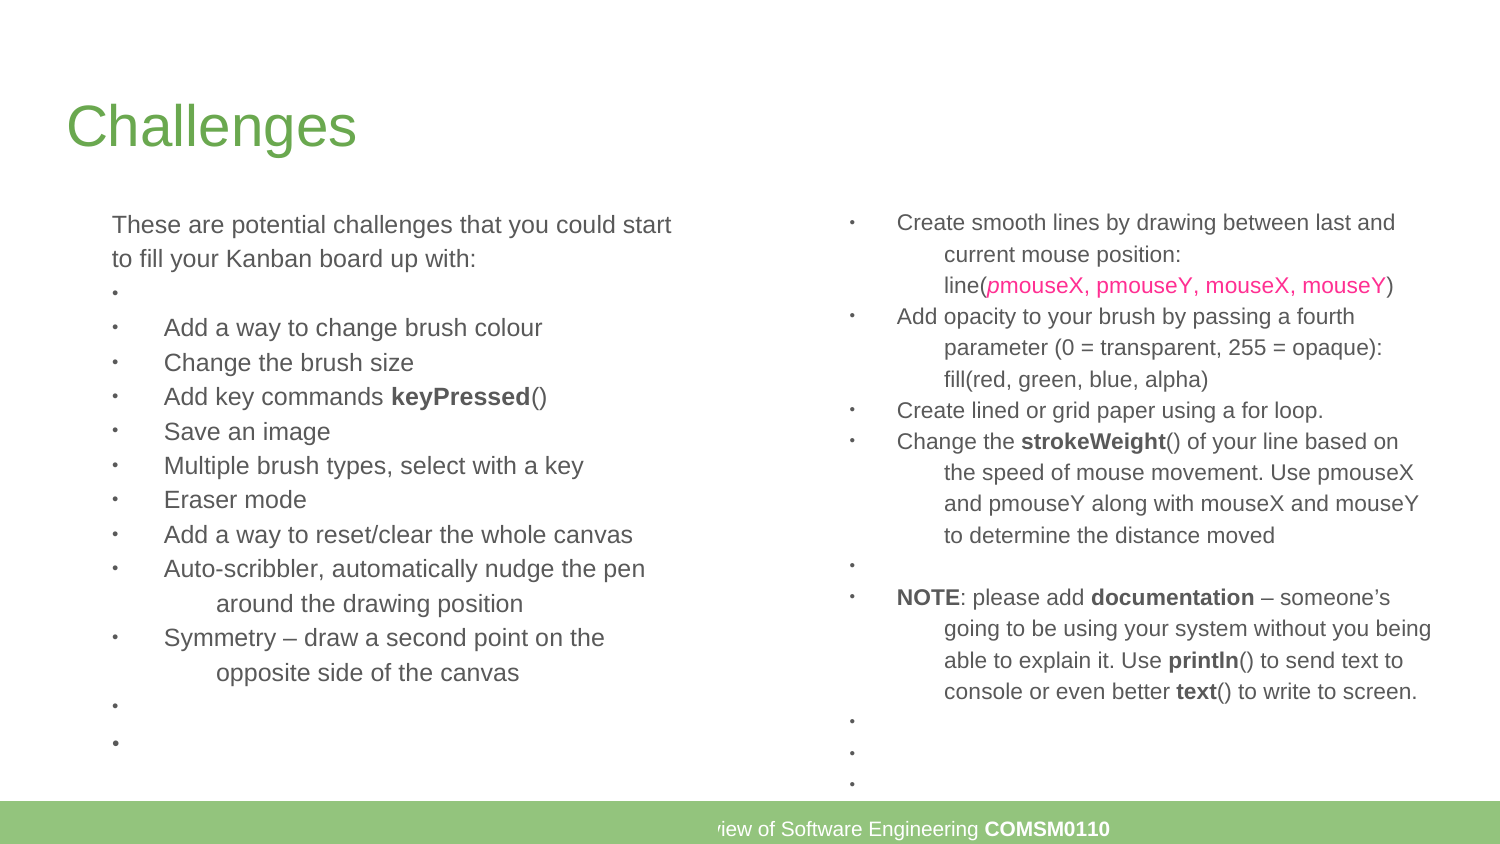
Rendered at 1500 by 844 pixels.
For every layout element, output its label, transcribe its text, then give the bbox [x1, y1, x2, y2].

title Challenges [51, 72, 1449, 167]
list These are potential challenges that you could start to fill your Kanban board up with: Add a way to change brush colour Change the brush size Add key commands keyPressed() Save an image Multiple brush types, select with a key Eraser mode Add a way to reset/clear the whole canvas Auto-scribbler, automatically nudge the pen around the drawing position Symmetry – draw a second point on the opposite side of the canvas [51, 189, 708, 750]
list Create smooth lines by drawing between last and current mouse position: line(pmouseX, pmouseY, mouseX, mouseY) Add opacity to your brush by passing a fourth parameter (0 = transparent, 255 = opaque): fill(red, green, blue, alpha) Create lined or grid paper using a for loop. Change the strokeWeight() of your line based on the speed of mouse movement. Use pmouseX and pmouseY along with mouseX and mouseY to determine the distance moved NOTE: please add documentation – someone’s going to be using your system without you being able to explain it. Use println() to send text to console or even better text() to write to screen. [792, 189, 1449, 750]
